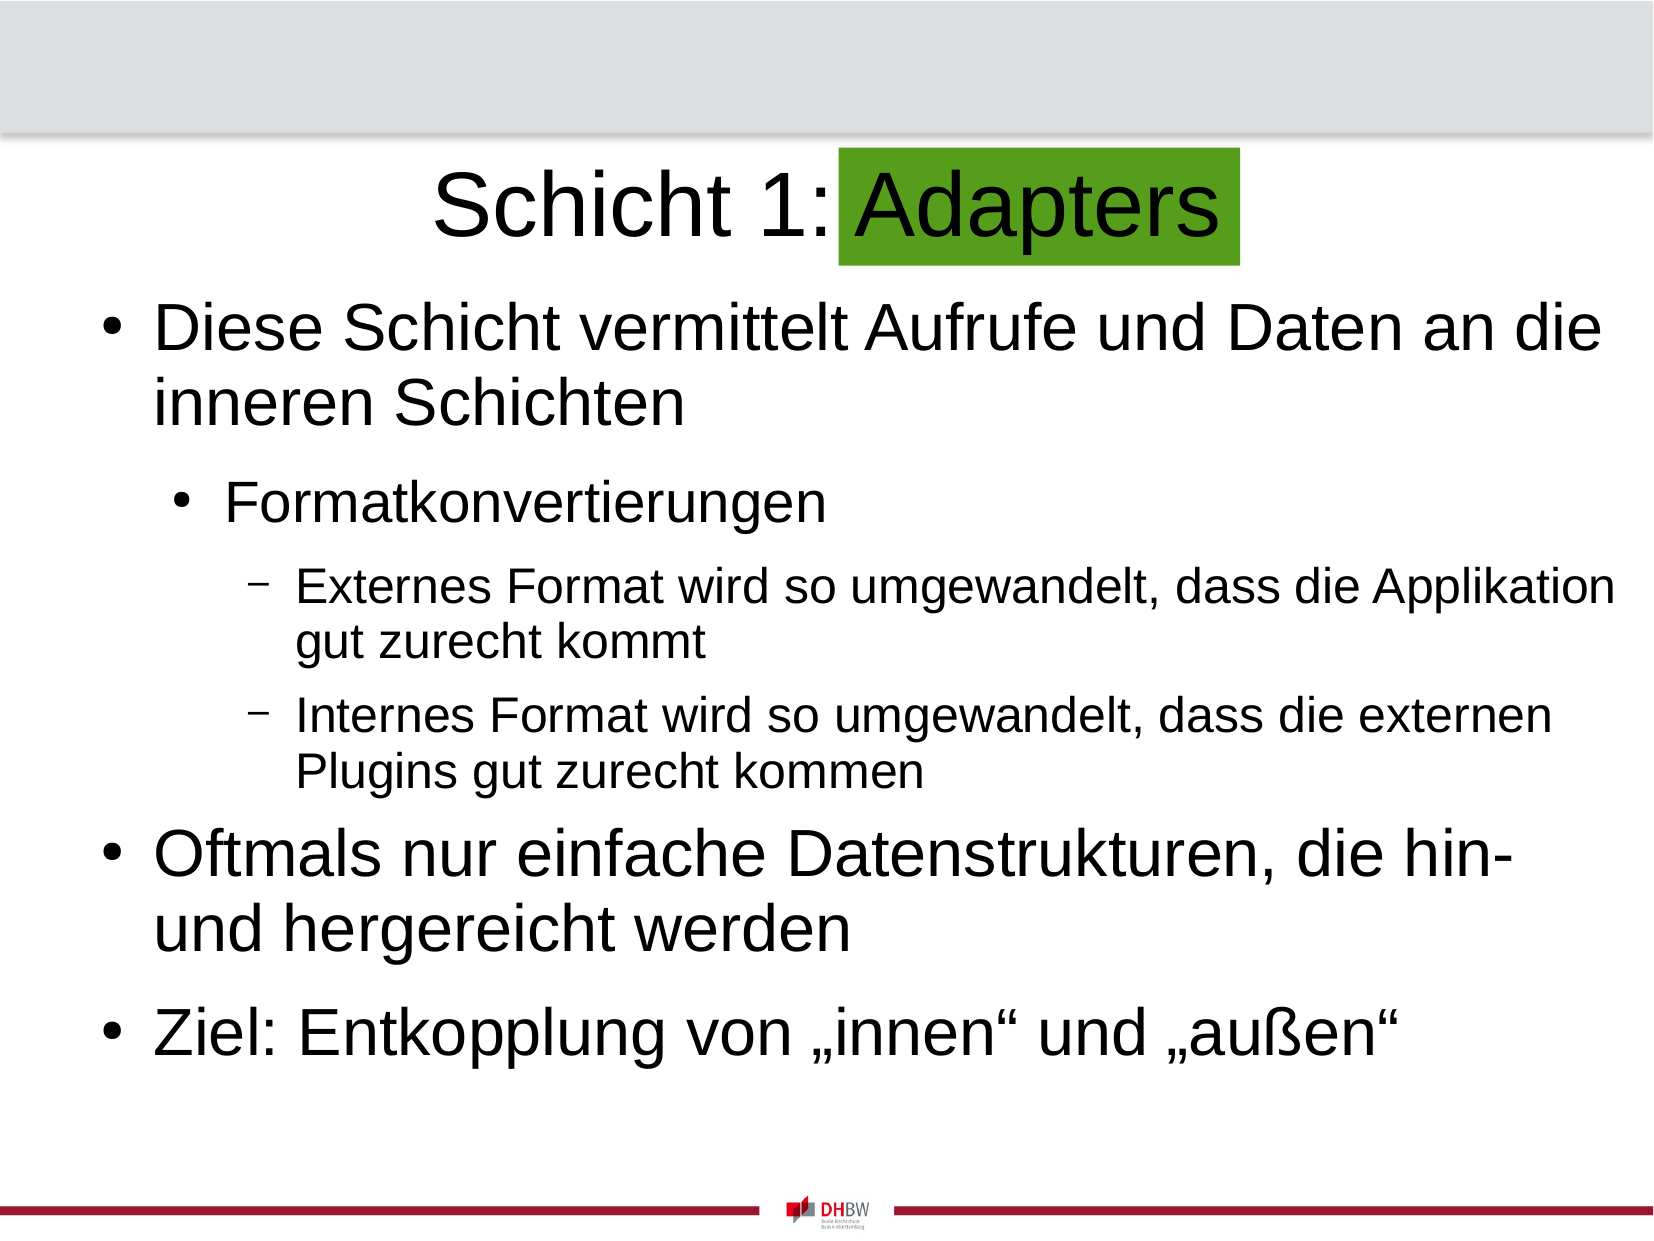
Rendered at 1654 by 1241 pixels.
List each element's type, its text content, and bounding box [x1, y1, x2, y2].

text_box [838, 257, 1241, 266]
picture [0, 1, 1654, 1237]
list Diese Schicht vermittelt Aufrufe und Daten an die inneren Schichten Formatkonvertierungen Externes Format wird so umgewandelt, dass die Applikation gut zurecht kommt Internes Format wird so umgewandelt, dass die externen Plugins gut zurecht kommen Oftmals nur einfache Datenstrukturen, die hin- und hergereicht werden Ziel: Entkopplung von „innen“ und „außen“ [82, 290, 1619, 1071]
title Schicht 1: Adapters [82, 147, 1571, 257]
